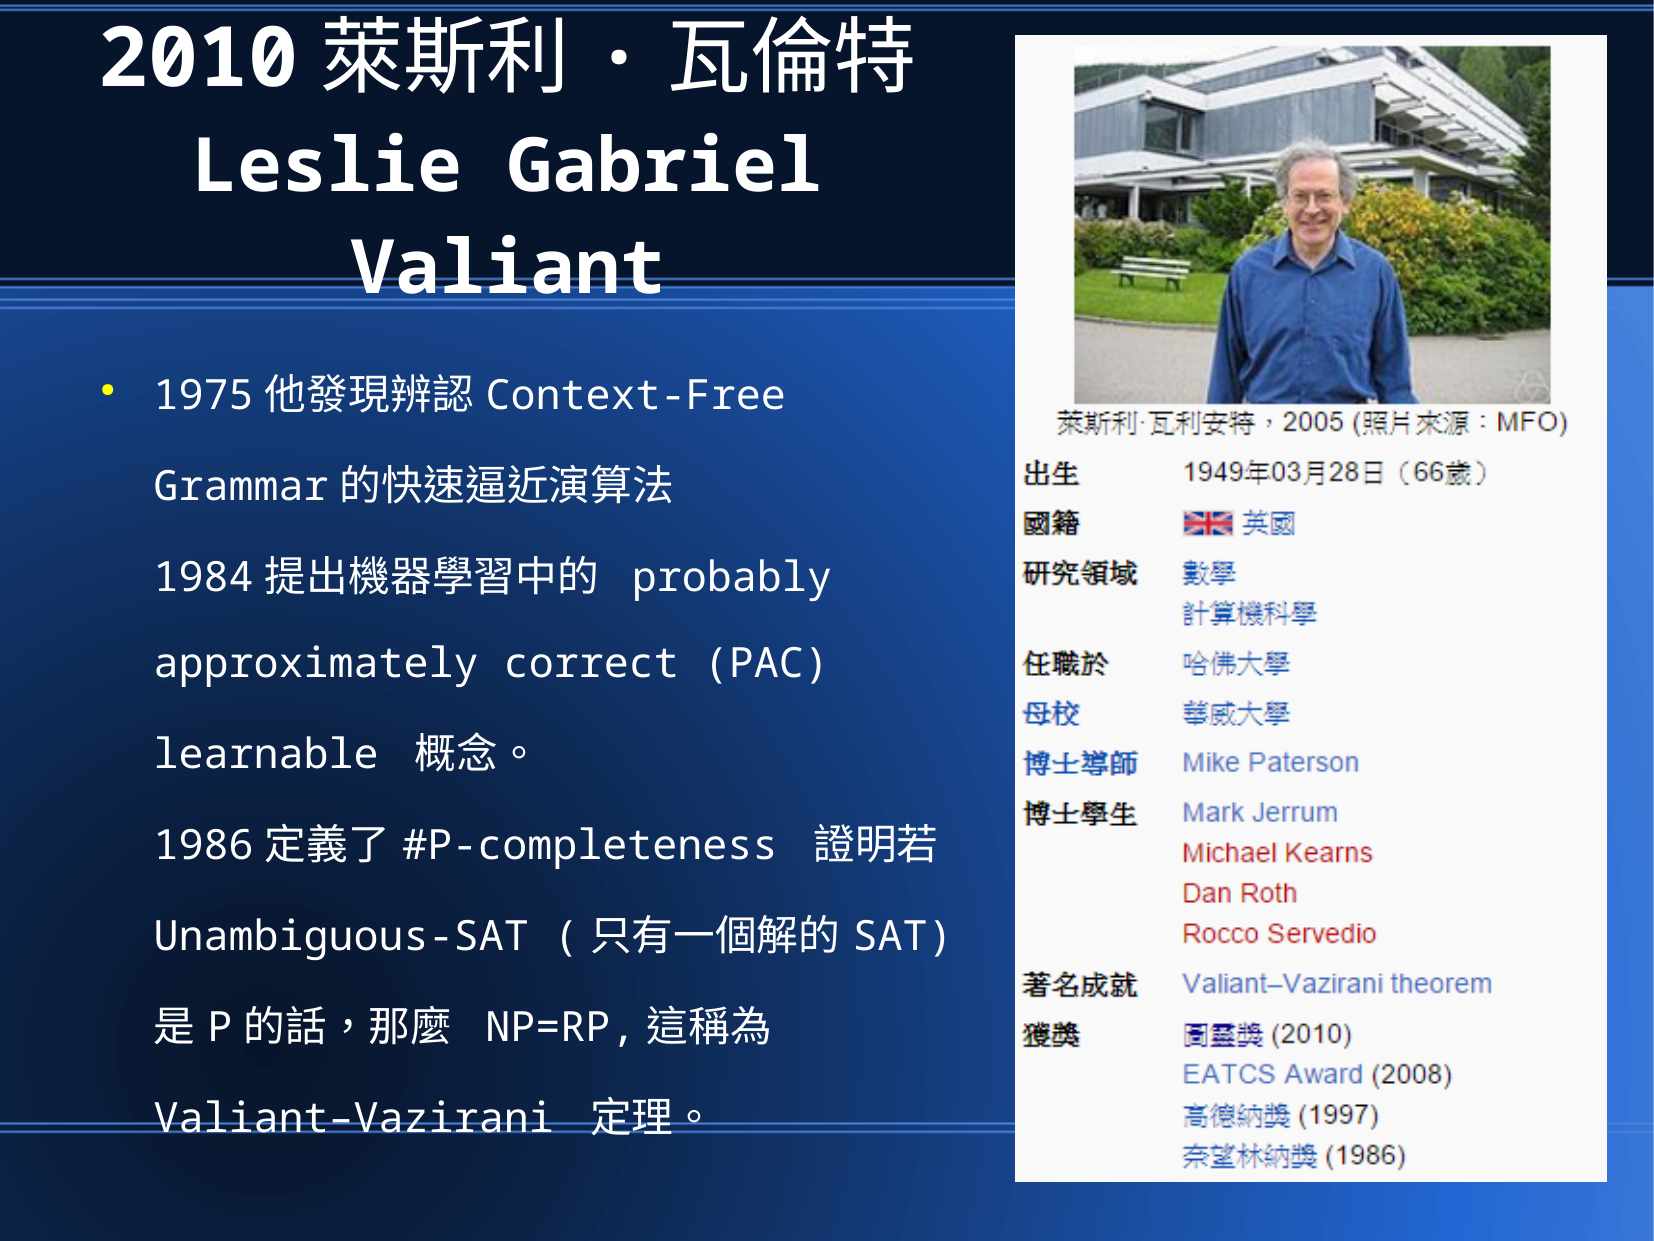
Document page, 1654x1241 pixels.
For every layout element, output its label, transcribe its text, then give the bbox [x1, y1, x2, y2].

picture [0, 0, 1654, 1241]
title 2010 萊斯利·瓦倫特 Leslie Gabriel Valiant [82, 32, 934, 273]
list 1975他發現辨認Context-Free Grammar的快速逼近演算法 1984提出機器學習中的 probably approximately correct (PAC) learnable 概念。 1986定義了#P-completeness 證明若 Unambiguous-SAT (只有一個解的SAT) 是P的話，那麼 NP=RP,這稱為Valiant–Vazirani 定理。 [82, 330, 981, 1145]
